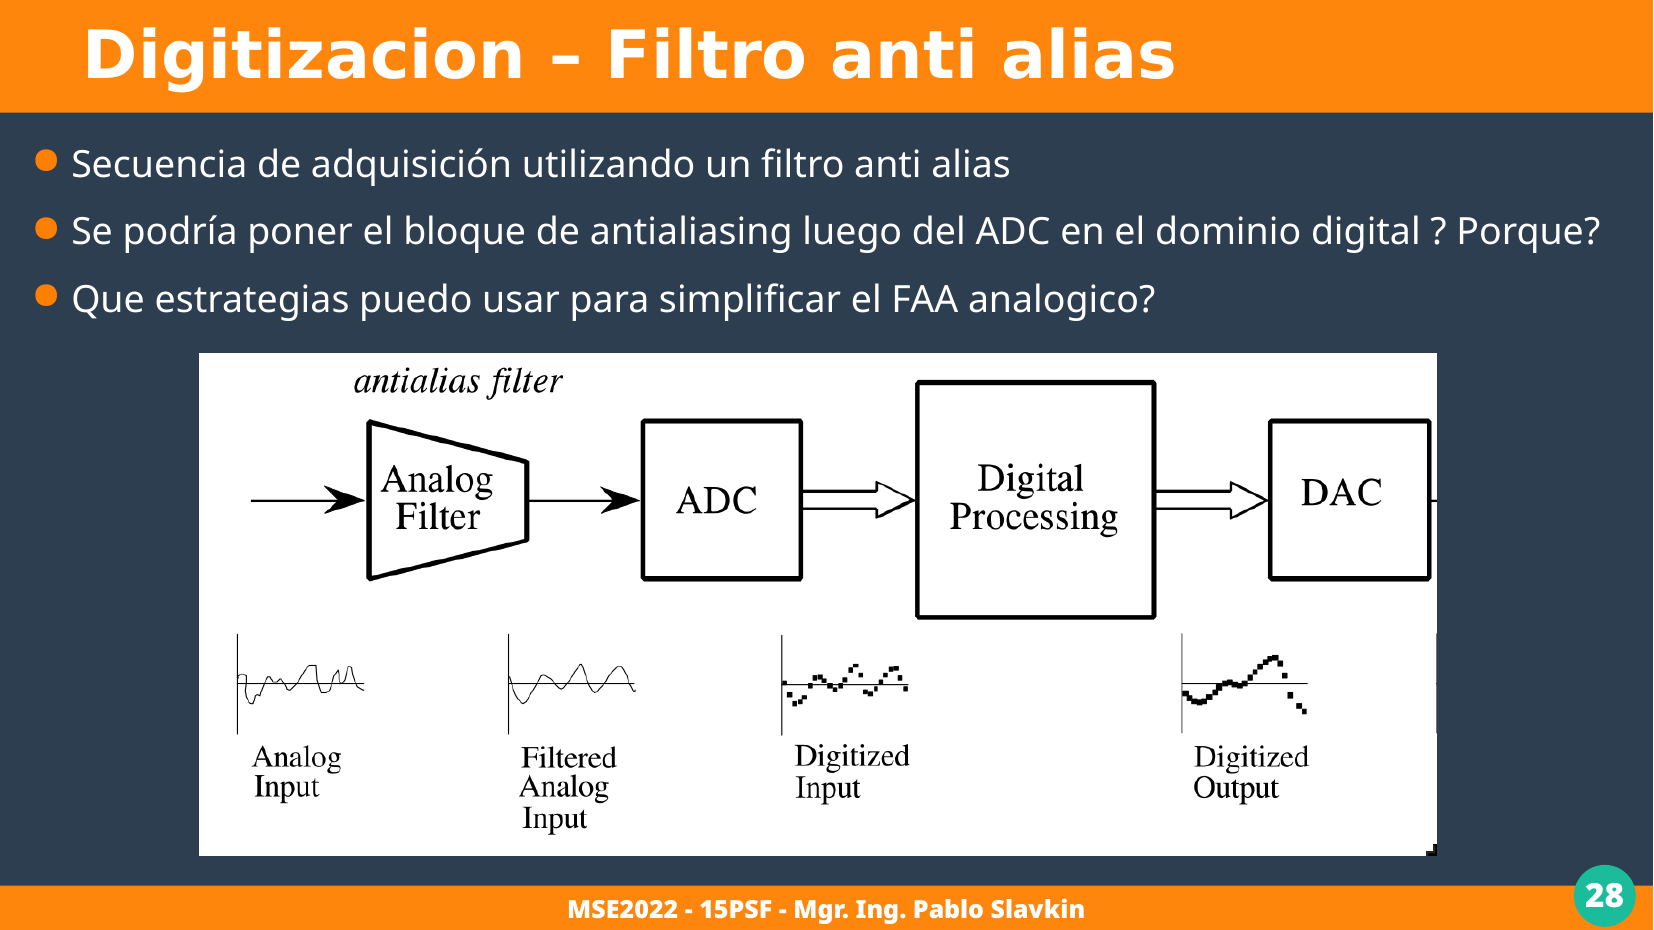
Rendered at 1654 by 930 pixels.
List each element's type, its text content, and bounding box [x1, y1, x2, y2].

list Secuencia de adquisición utilizando un filtro anti alias Se podría poner el bloque de antialiasing luego del ADC en el dominio digital ? Porque? Que estrategias puedo usar para simplificar el FAA analogico? [18, 137, 1613, 338]
title Digitizacion – Filtro anti alias [0, 16, 1653, 113]
picture [199, 353, 1437, 857]
